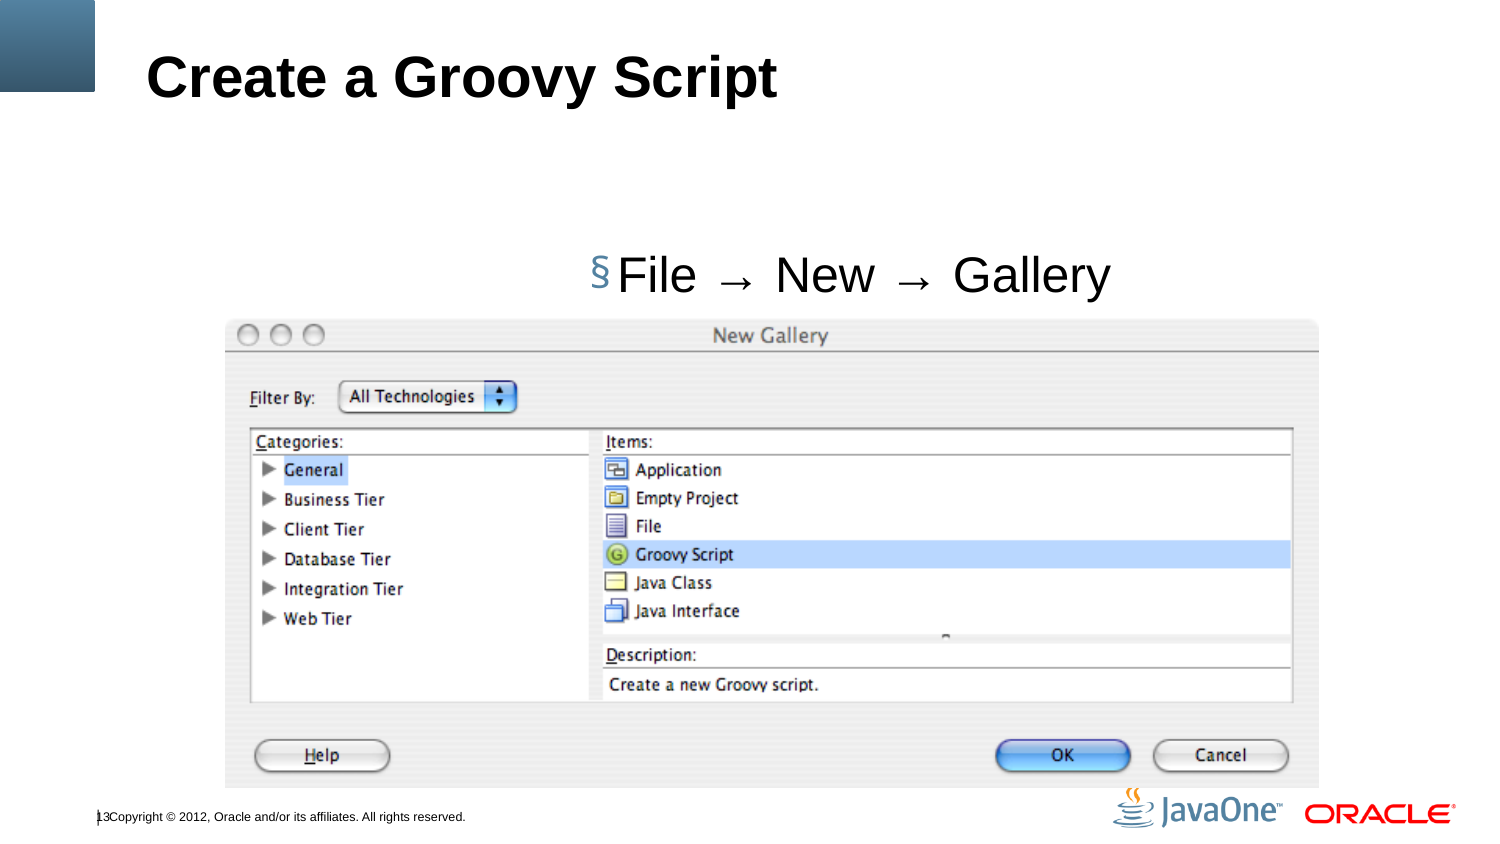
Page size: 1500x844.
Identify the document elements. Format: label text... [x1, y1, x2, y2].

list File → New → Gallery [564, 234, 1446, 301]
picture [225, 318, 1469, 844]
title Create a Groovy Script [131, 40, 1482, 167]
